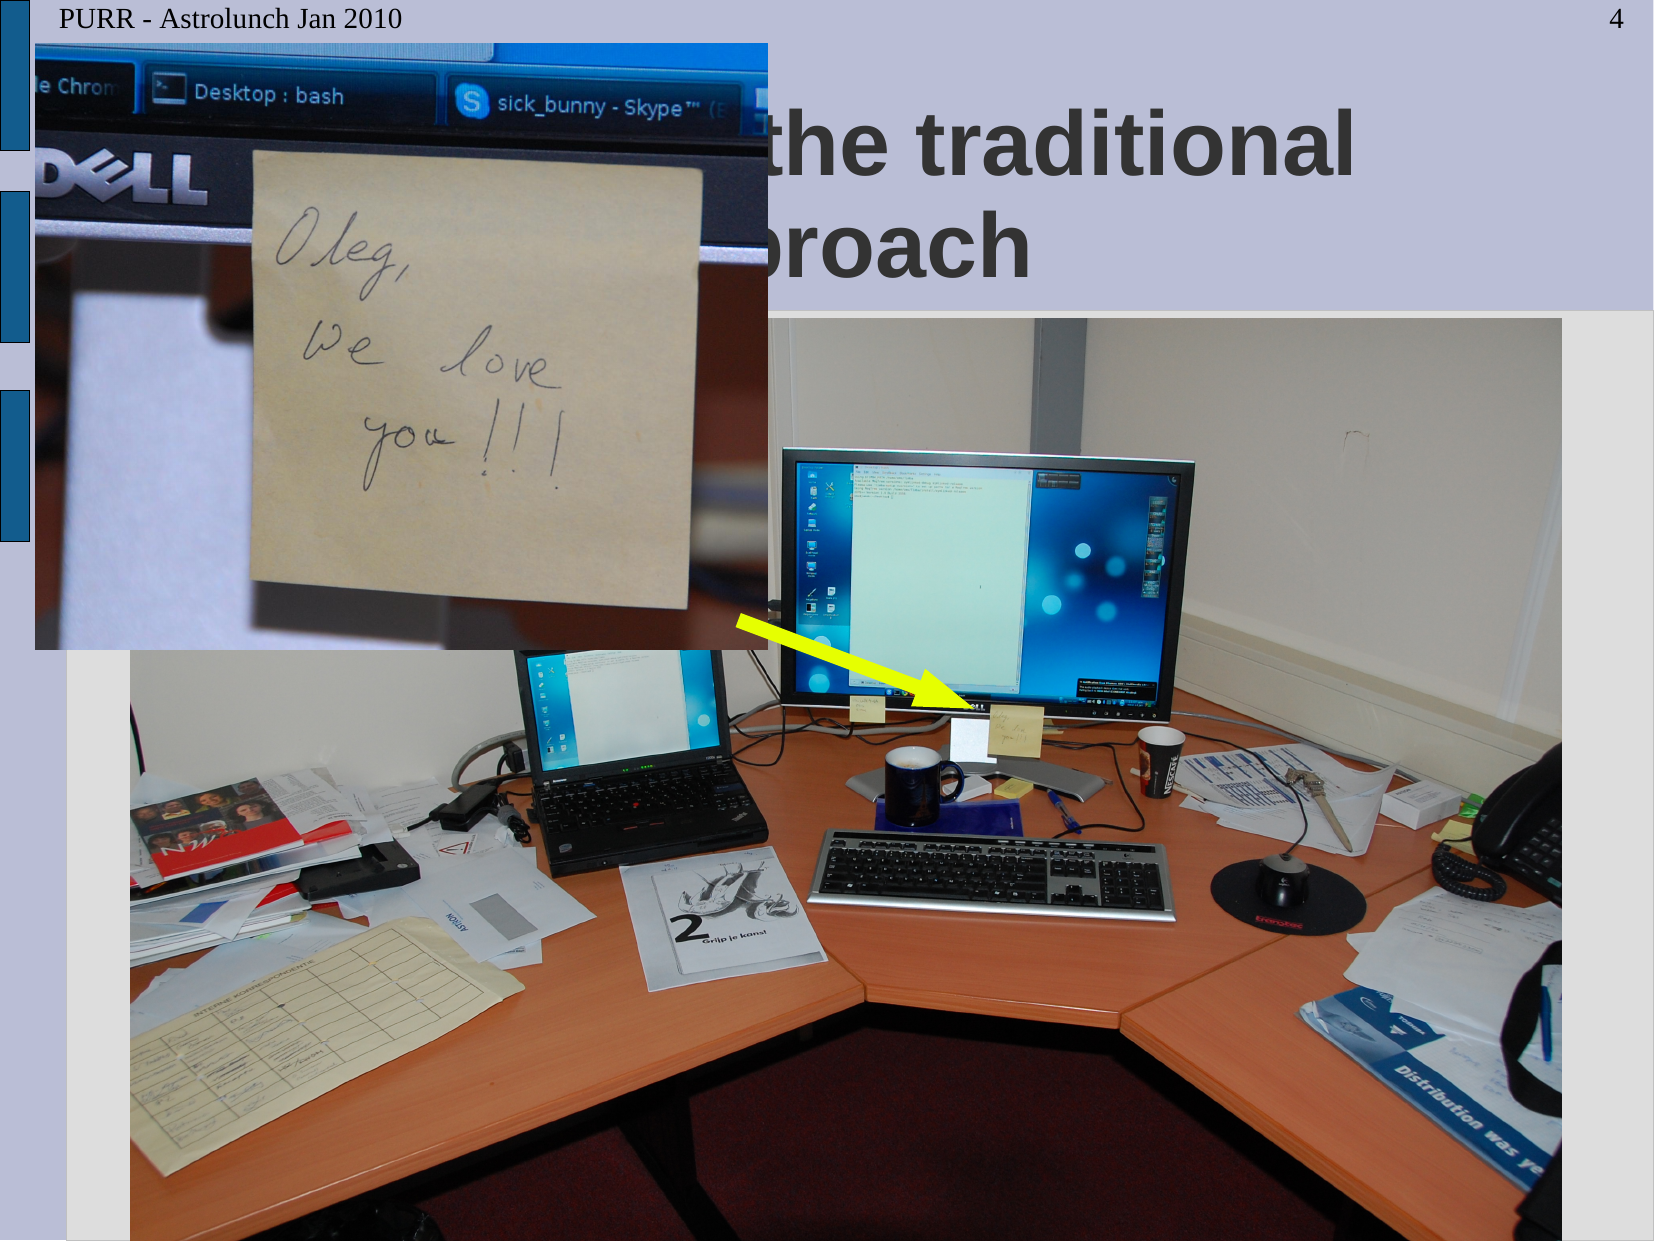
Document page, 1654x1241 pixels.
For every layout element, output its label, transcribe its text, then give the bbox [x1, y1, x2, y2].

picture [35, 43, 1562, 1241]
title ...perils of the traditional approach [768, 91, 1534, 299]
